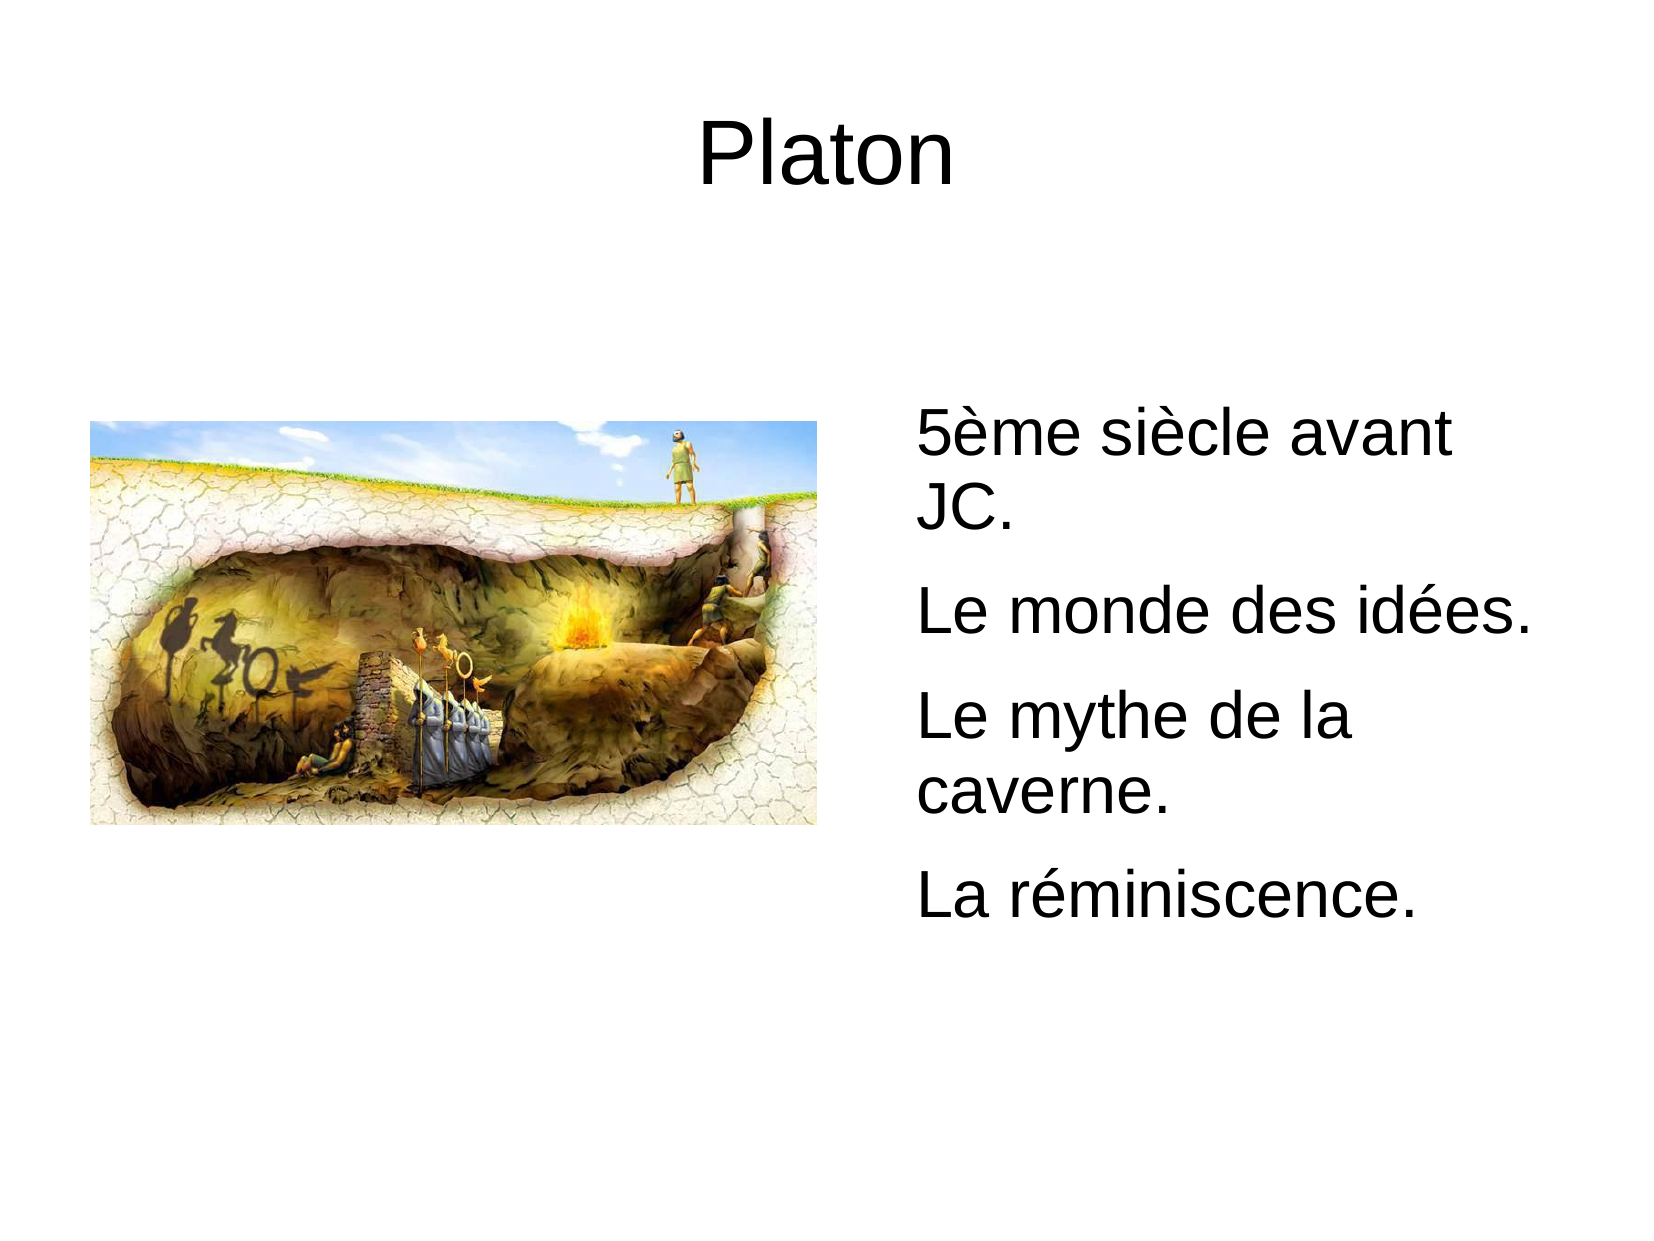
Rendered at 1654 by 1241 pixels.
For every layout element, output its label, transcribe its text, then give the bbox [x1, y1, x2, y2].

picture [90, 421, 817, 826]
title Platon [82, 49, 1571, 257]
list 5ème siècle avant JC. Le monde des idées. Le mythe de la caverne. La réminiscence. [845, 290, 1572, 1010]
